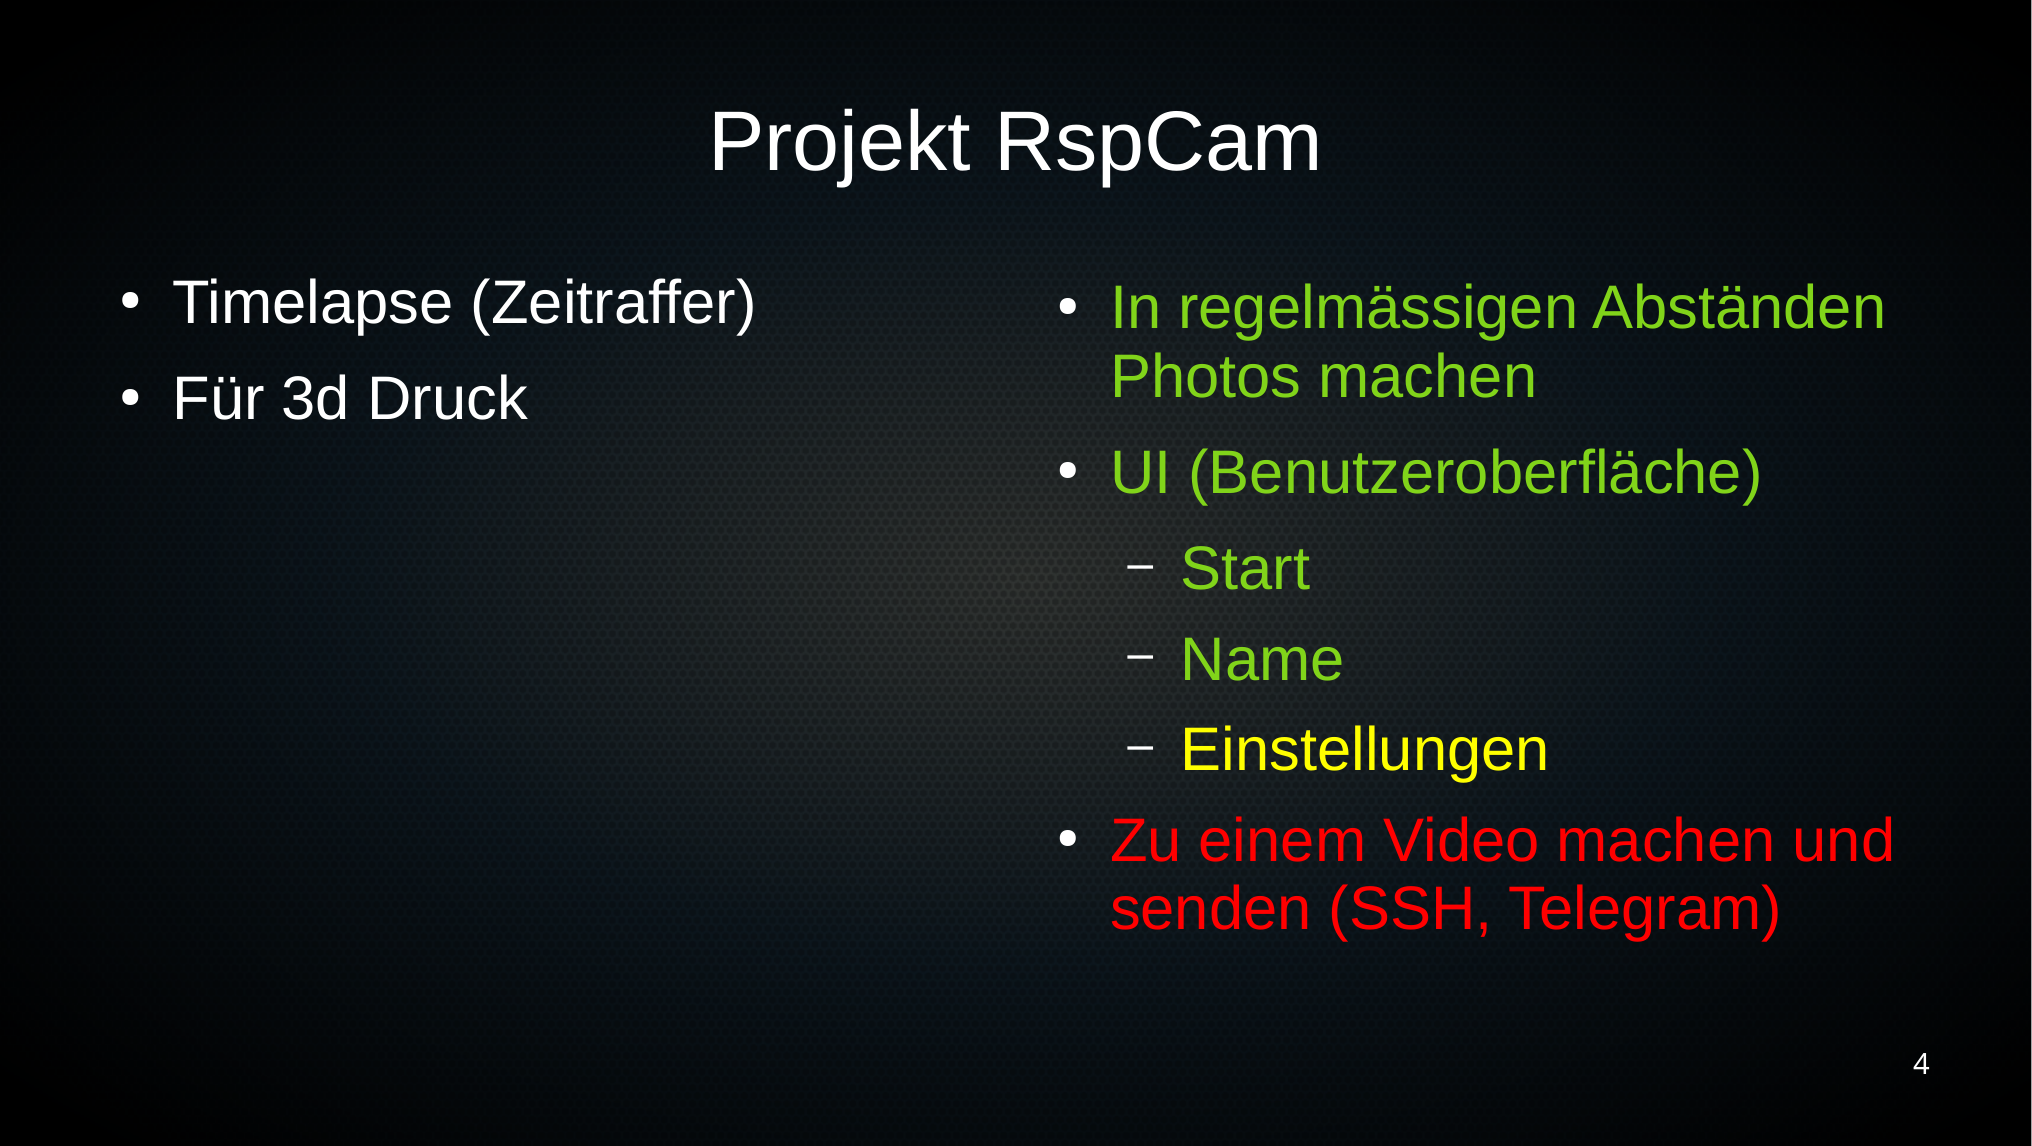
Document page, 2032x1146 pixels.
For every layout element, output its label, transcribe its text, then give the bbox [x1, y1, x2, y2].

list In regelmässigen Abständen Photos machen UI (Benutzeroberfläche) Start Name Einstellungen Zu einem Video machen und senden (SSH, Telegram) [1039, 273, 1913, 1013]
picture [0, 0, 2032, 1146]
title Projekt RspCam [101, 45, 1930, 237]
list Timelapse (Zeitraffer) Für 3d Druck [101, 268, 976, 933]
